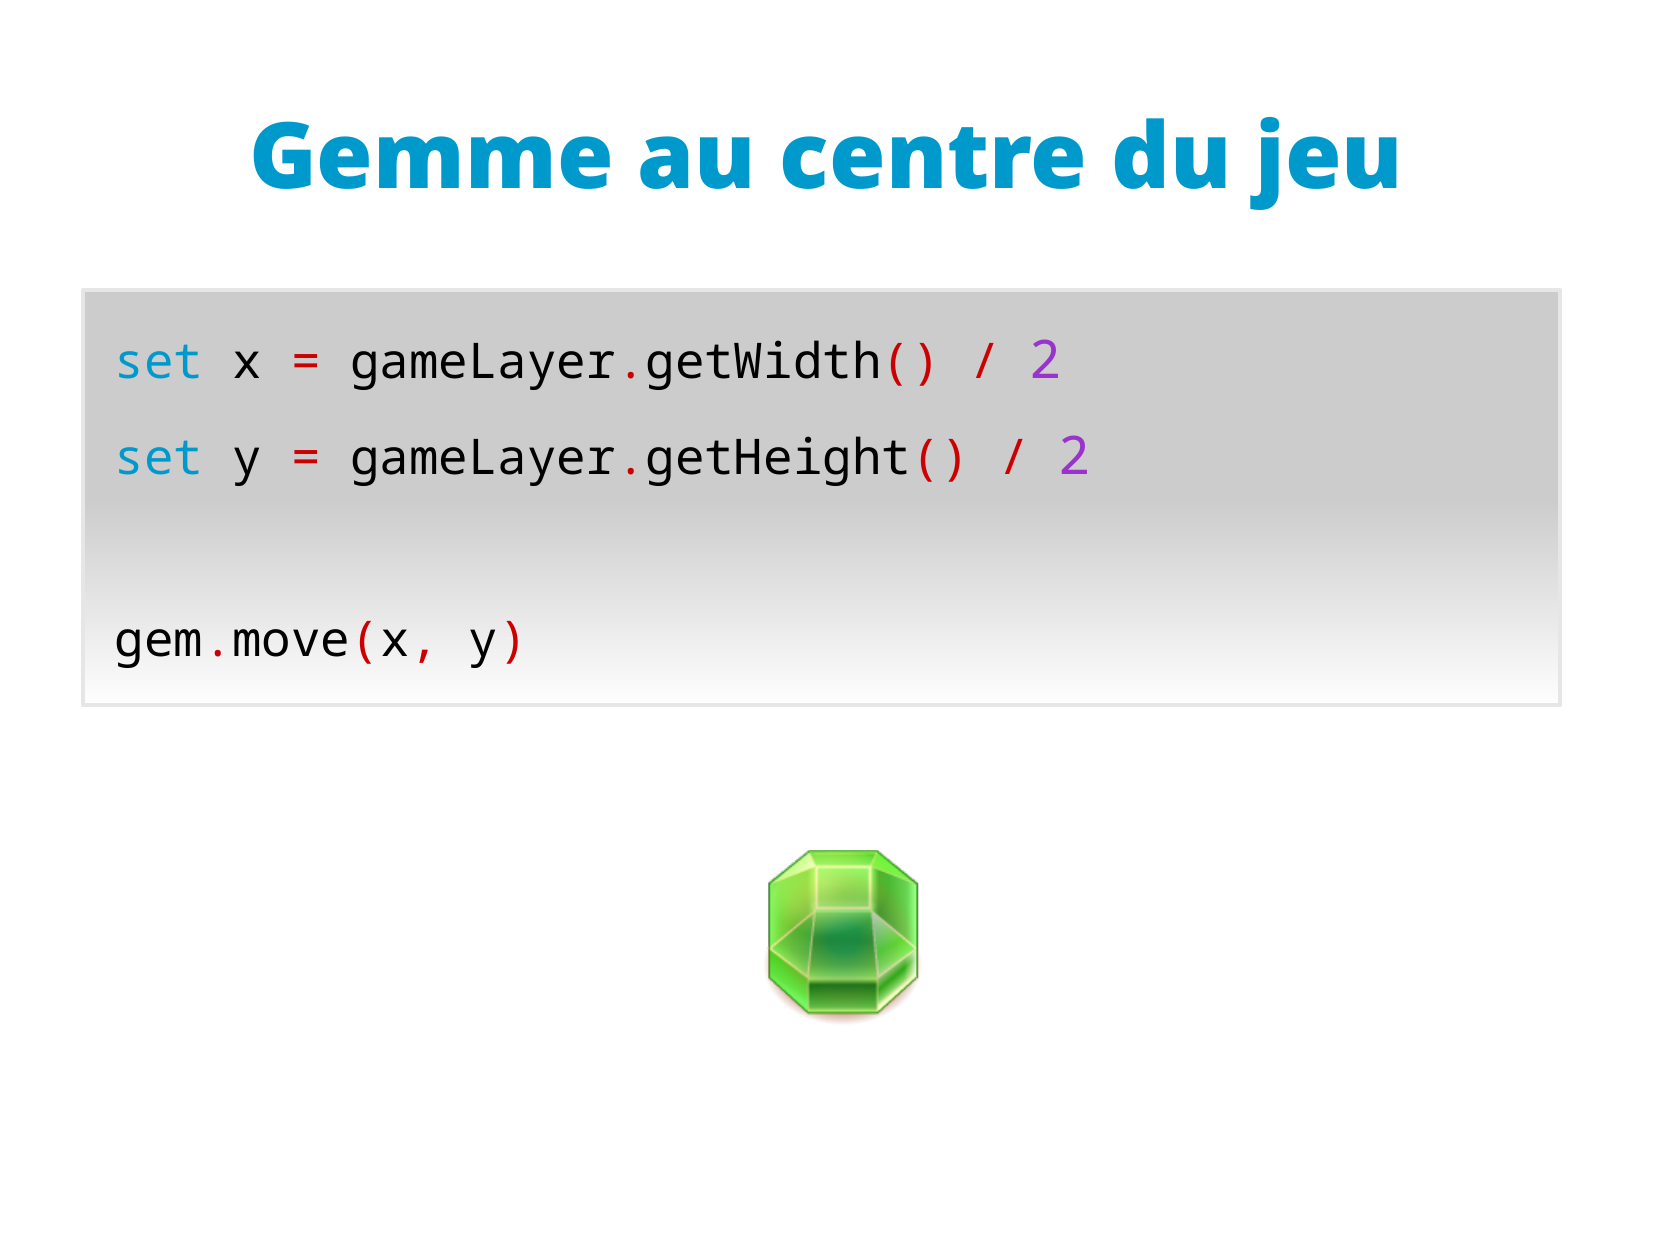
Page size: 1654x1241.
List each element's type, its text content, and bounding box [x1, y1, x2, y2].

list set x = gameLayer.getWidth() / 2 set y = gameLayer.getHeight() / 2 gem.move(x, y) [82, 290, 1561, 706]
title Gemme au centre du jeu [82, 49, 1571, 257]
picture [764, 850, 923, 1026]
